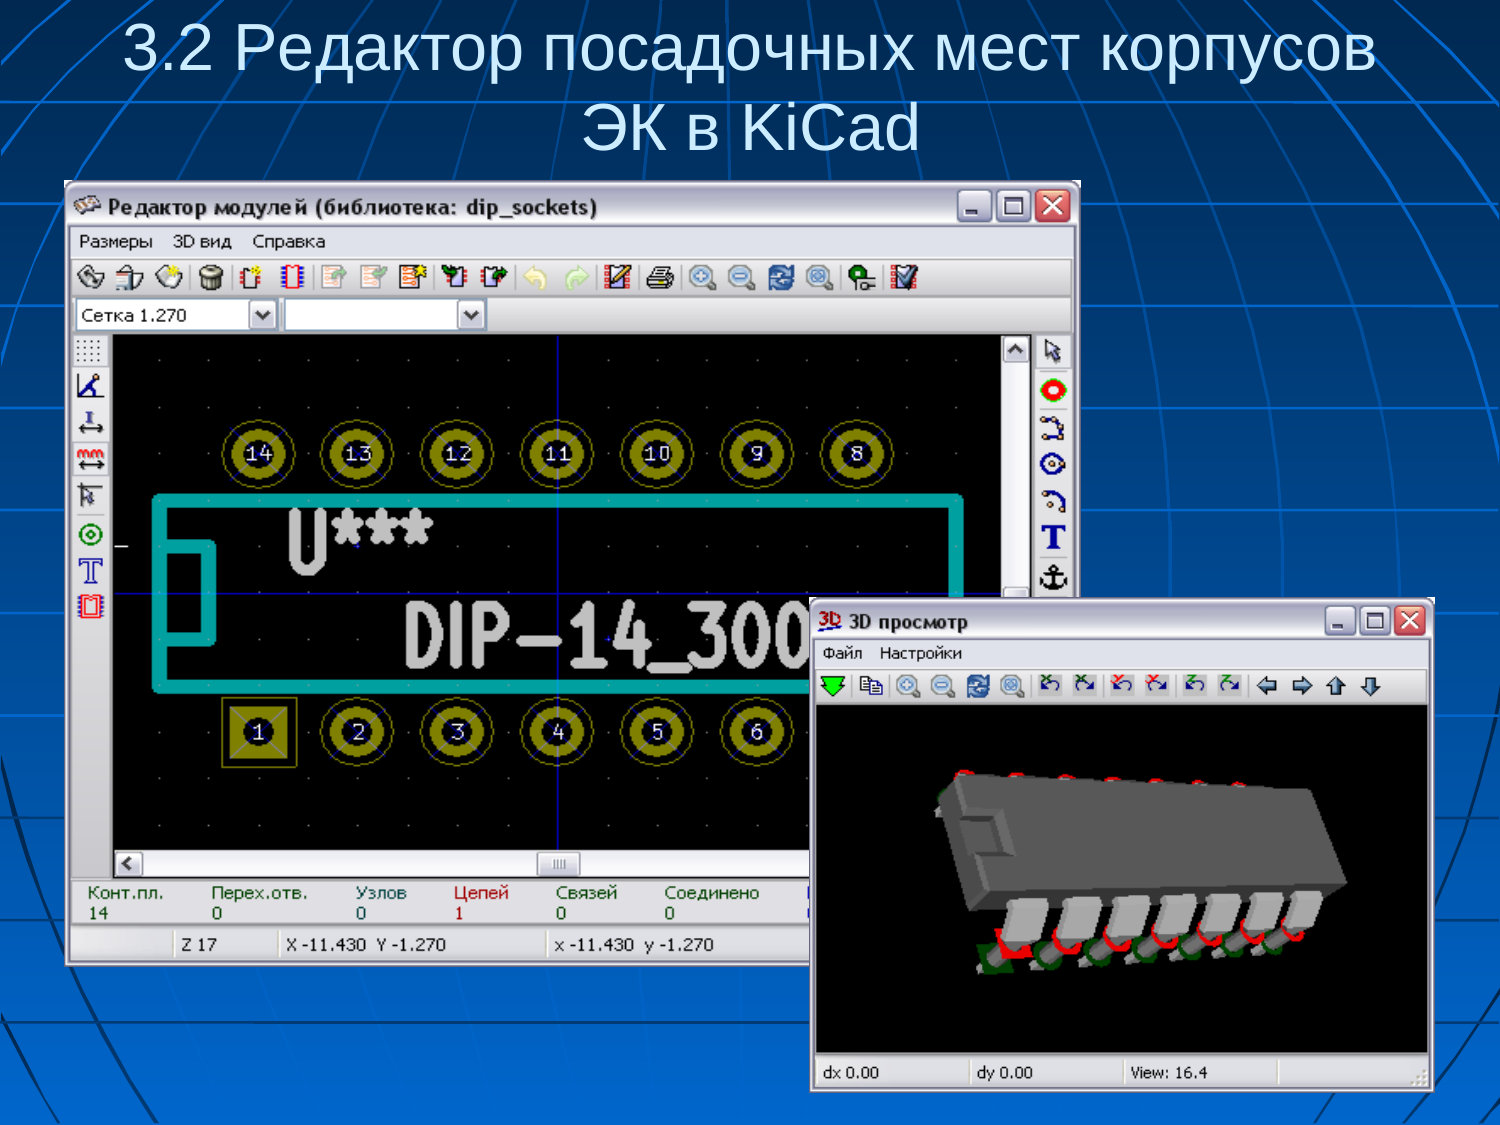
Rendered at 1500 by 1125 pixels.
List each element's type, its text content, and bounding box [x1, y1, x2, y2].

picture [64, 180, 1435, 1093]
text_box 3.2 Редактор посадочных мест корпусов ЭК в KiCad [88, 42, 1414, 125]
